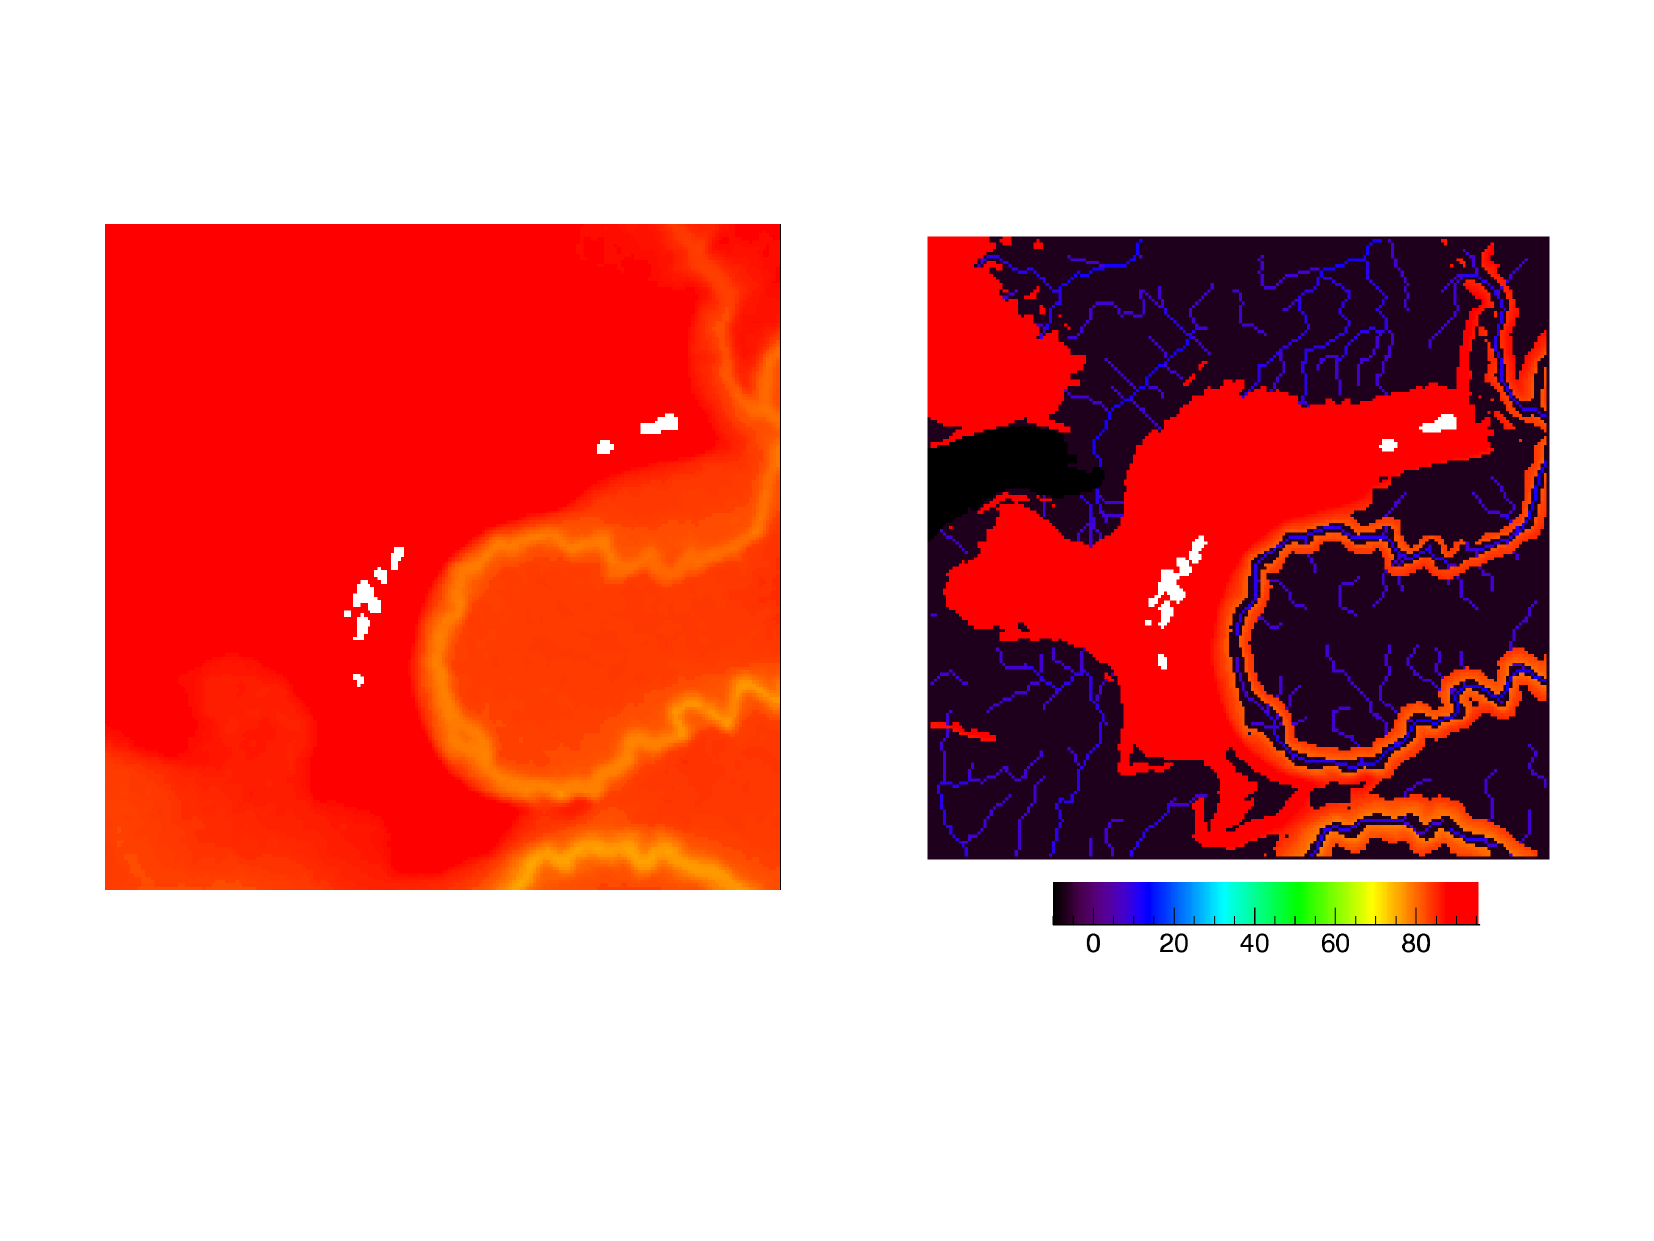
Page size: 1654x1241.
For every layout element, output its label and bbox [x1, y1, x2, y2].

picture [900, 224, 1576, 965]
picture [105, 224, 781, 890]
